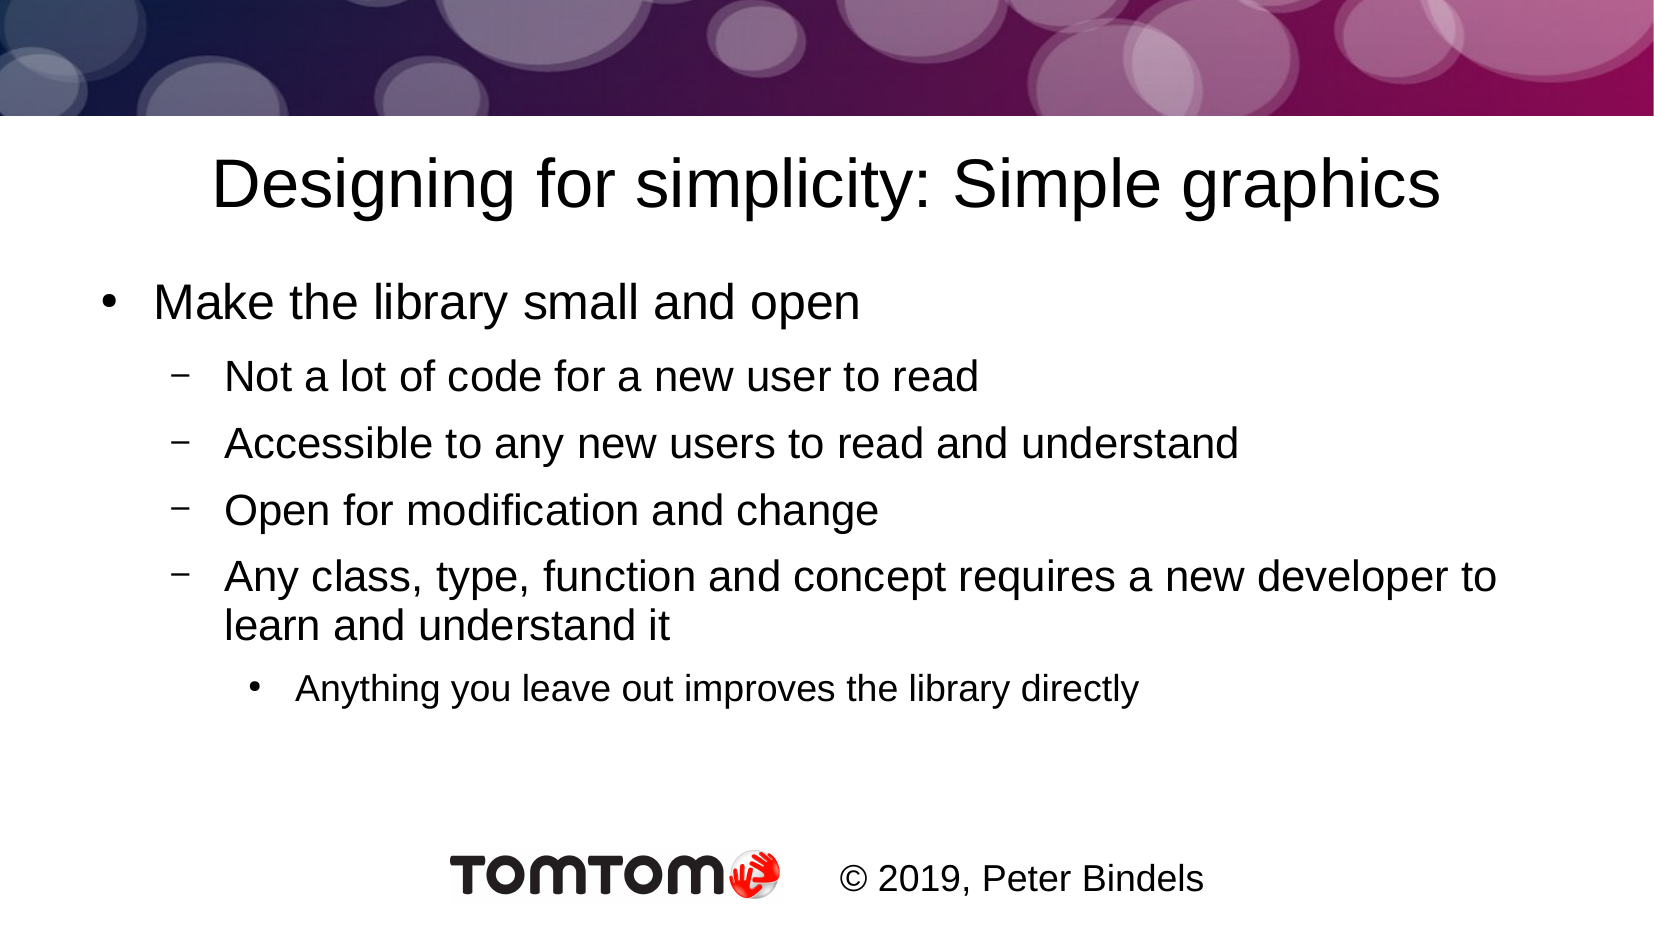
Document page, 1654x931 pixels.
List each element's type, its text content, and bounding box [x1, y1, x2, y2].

picture [0, 0, 1654, 116]
title Designing for simplicity: Simple graphics [82, 119, 1571, 249]
list Make the library small and open Not a lot of code for a new user to read Accessible to any new users to read and understand Open for modification and change Any class, type, function and concept requires a new developer to learn and understand it Anything you leave out improves the library directly [82, 274, 1571, 815]
picture [450, 847, 784, 906]
